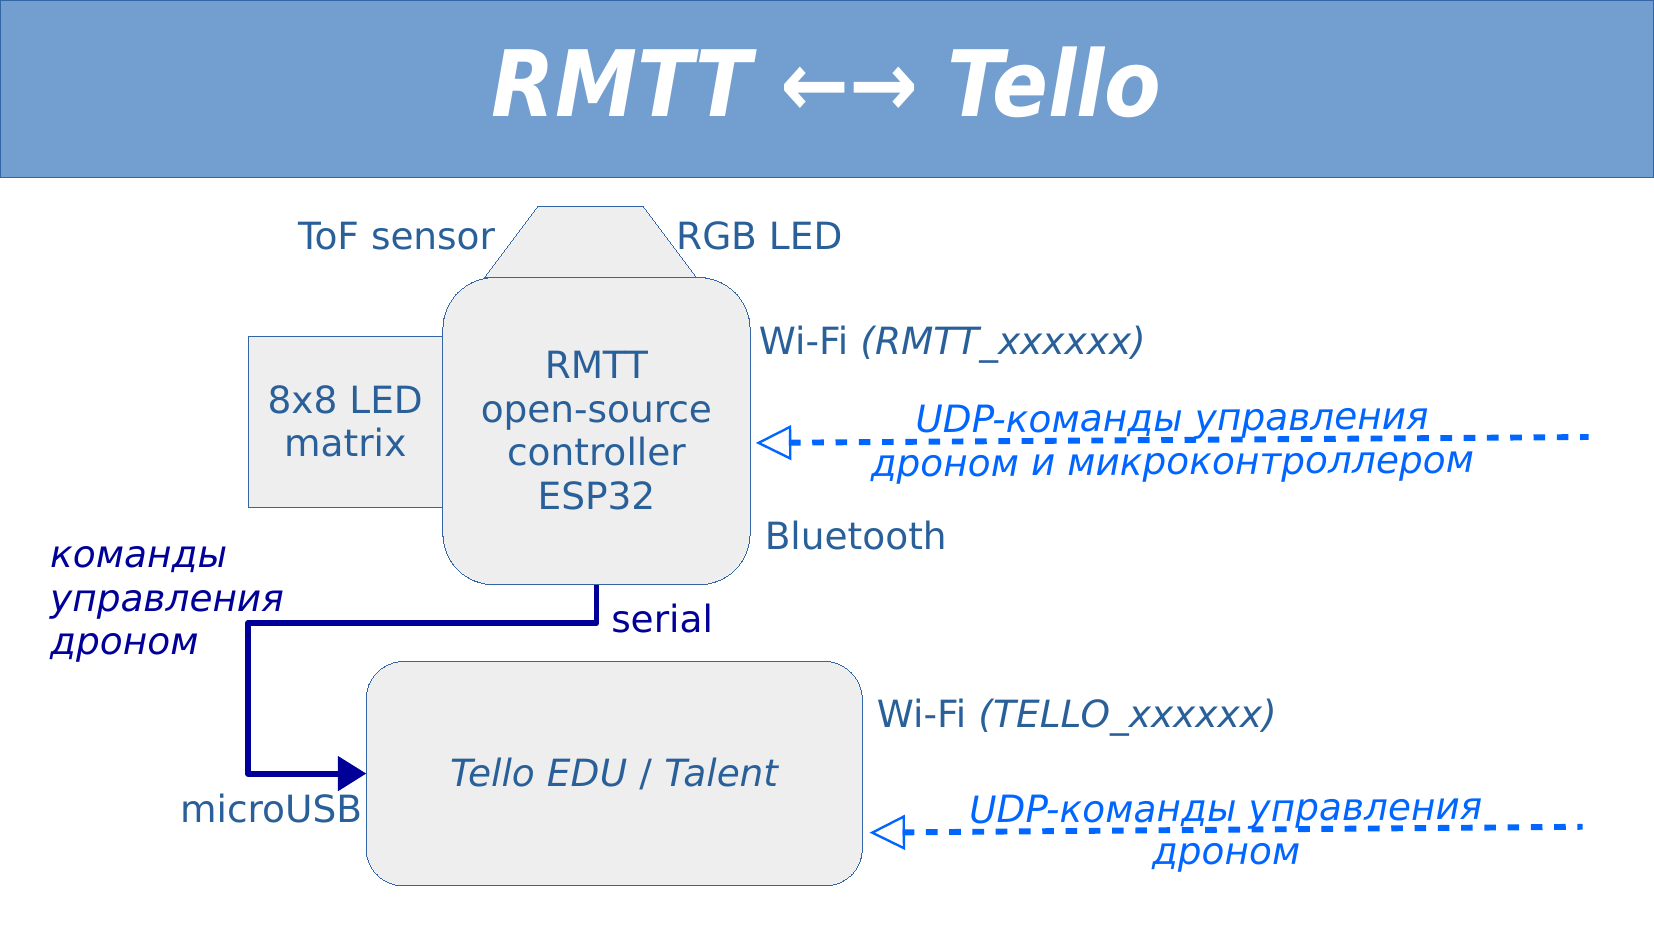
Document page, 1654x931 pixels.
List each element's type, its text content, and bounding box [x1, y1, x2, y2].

text_box [484, 206, 697, 278]
text_box RMTT ←→ Tello [11, 23, 1642, 178]
text_box Bluetooth [750, 507, 987, 567]
text_box команды управления дроном [35, 525, 308, 739]
text_box serial [596, 590, 833, 649]
text_box Wi-Fi (RMTT_xxxxxx) [744, 312, 1182, 372]
text_box microUSB [165, 780, 402, 839]
text_box Wi-Fi (TELLO_xxxxxx) [862, 685, 1300, 744]
text_box RMTT open-source controller ESP32 [442, 277, 751, 585]
text_box [0, 0, 1654, 178]
text_box ToF sensor [283, 207, 520, 266]
text_box 8x8 LED matrix [248, 336, 442, 508]
text_box RGB LED [661, 207, 898, 266]
text_box Tello EDU / Talent [366, 661, 863, 886]
